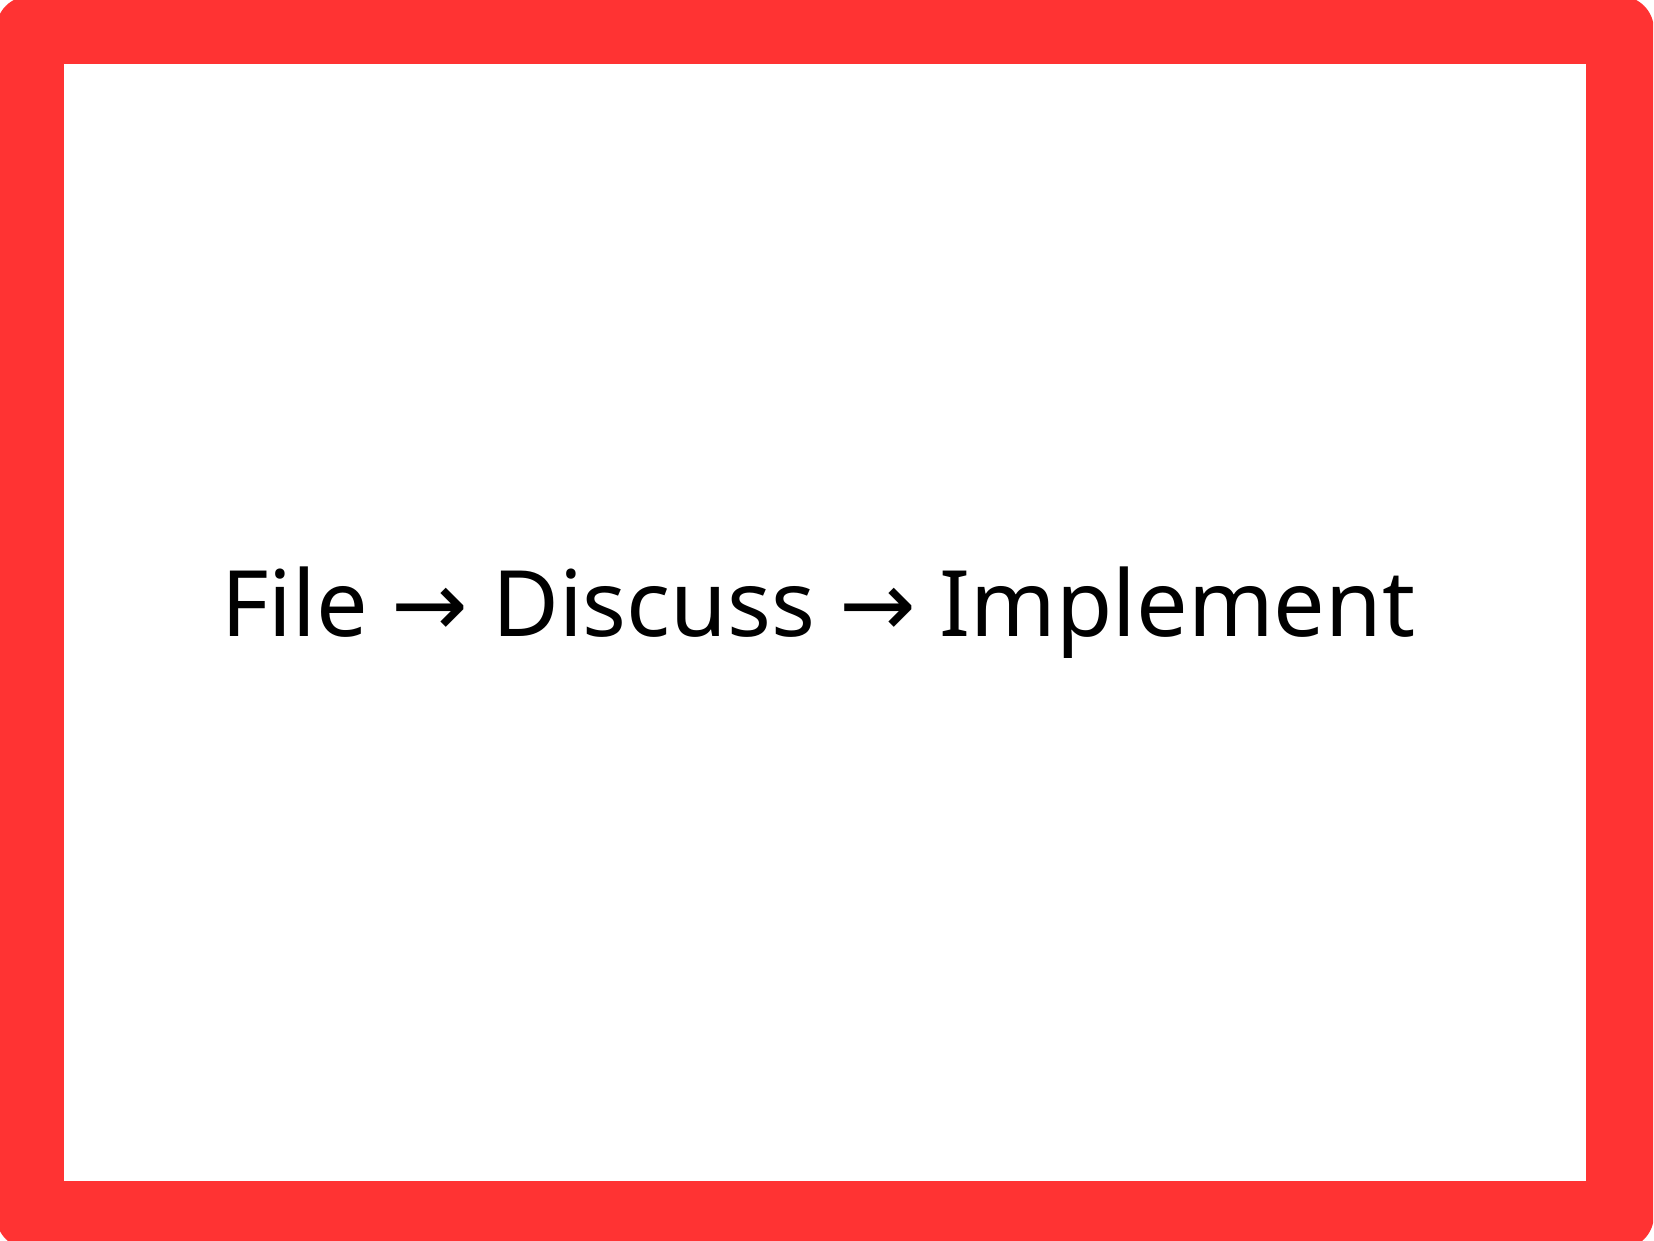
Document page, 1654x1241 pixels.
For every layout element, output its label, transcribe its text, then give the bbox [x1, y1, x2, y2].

title File → Discuss → Implement [75, 497, 1563, 706]
